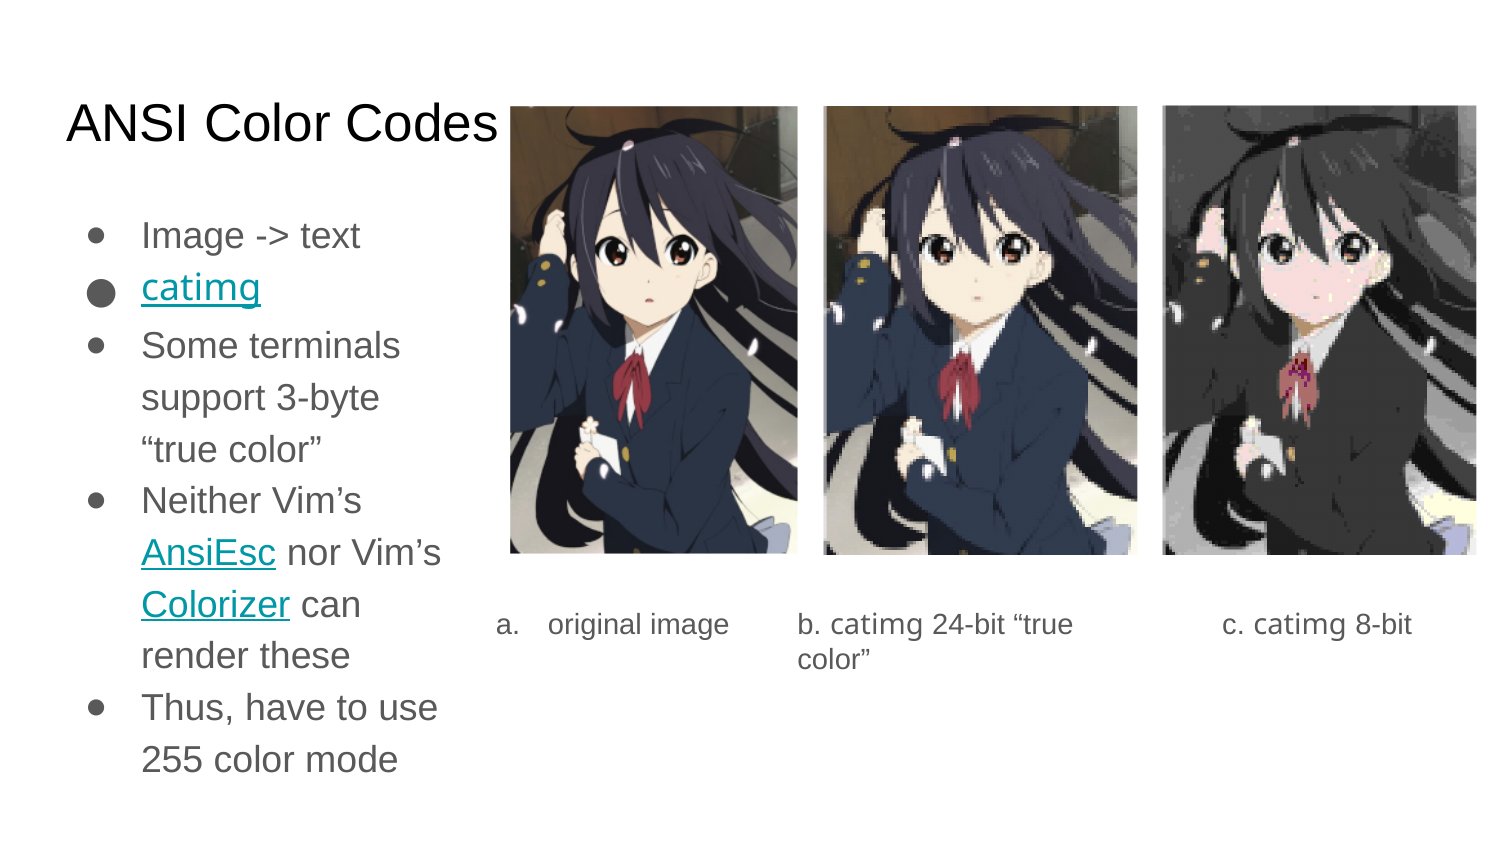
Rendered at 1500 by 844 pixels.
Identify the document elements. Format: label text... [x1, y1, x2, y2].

text_box c. catimg 8-bit [1207, 590, 1432, 656]
text_box b. catimg 24-bit “true color” [782, 590, 1170, 691]
picture [823, 105, 1138, 555]
picture [1162, 105, 1477, 555]
list Image -> text catimg Some terminals support 3-byte “true color” Neither Vim’s AnsiEsc nor Vim’s Colorizer can render these Thus, have to use 255 color mode [51, 189, 479, 824]
title ANSI Color Codes [51, 72, 1449, 167]
text_box original image [457, 590, 782, 656]
picture [509, 105, 799, 555]
